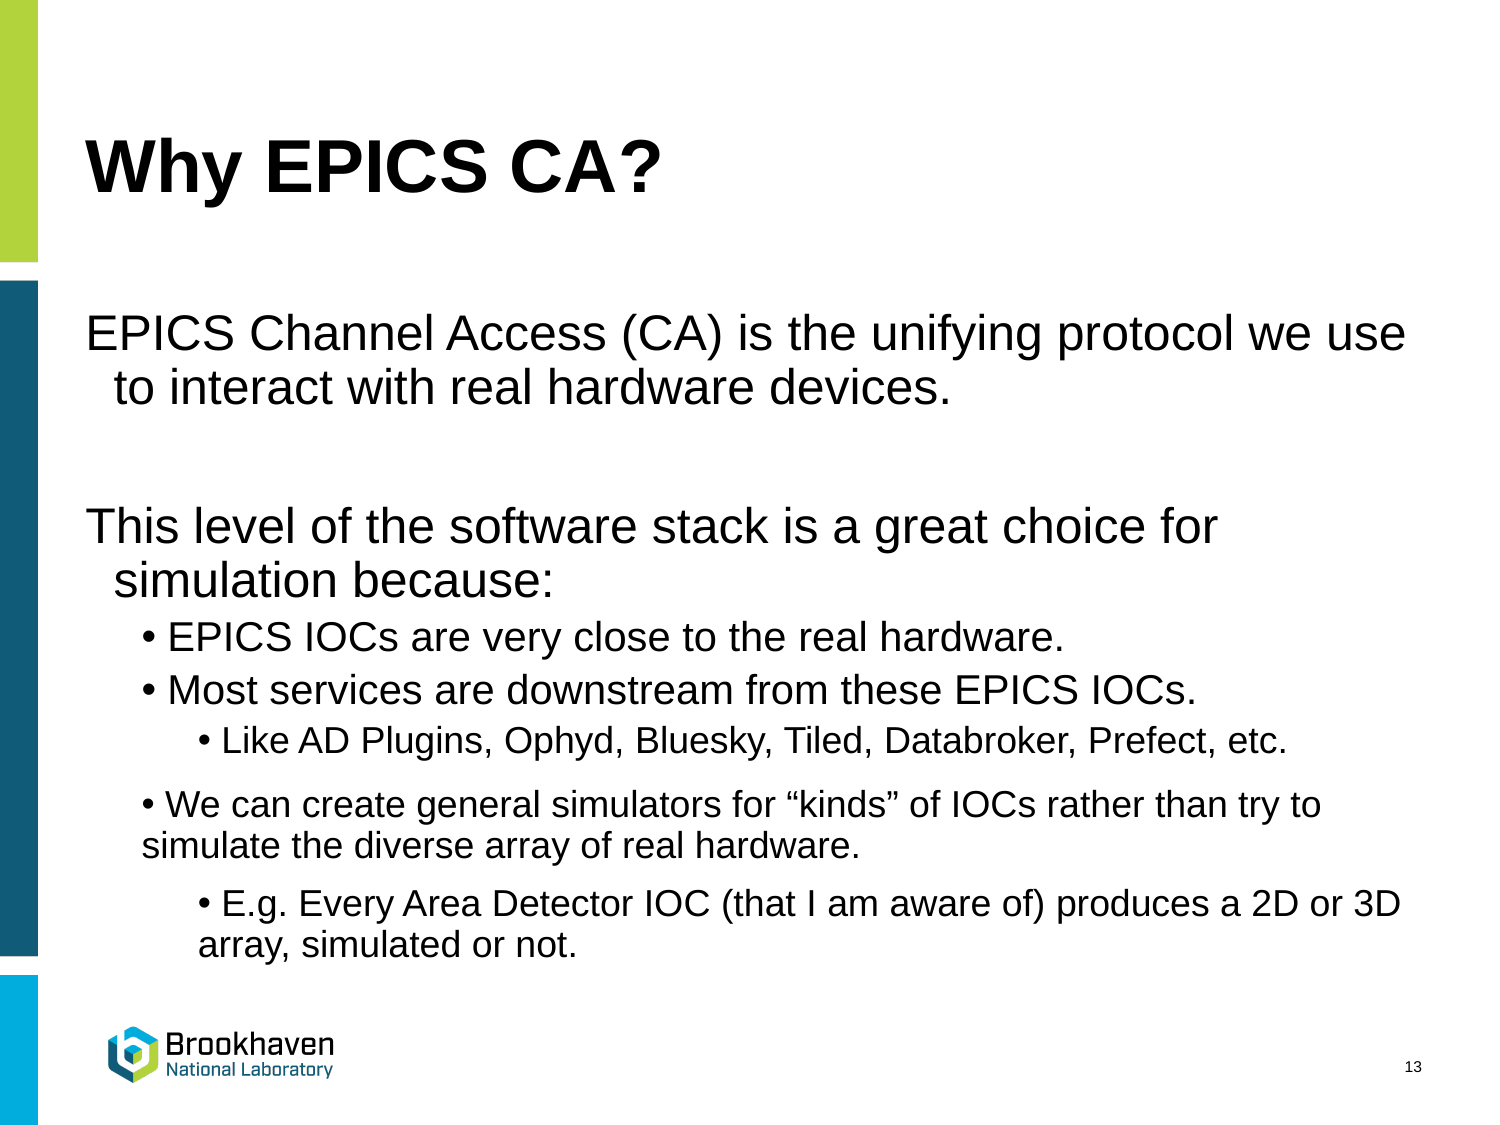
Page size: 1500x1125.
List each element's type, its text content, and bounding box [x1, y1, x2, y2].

slide_number <number> [1376, 1036, 1430, 1097]
list EPICS Channel Access (CA) is the unifying protocol we use to interact with real hardware devices. This level of the software stack is a great choice for simulation because: EPICS IOCs are very close to the real hardware. Most services are downstream from these EPICS IOCs. Like AD Plugins, Ophyd, Bluesky, Tiled, Databroker, Prefect, etc. We can create general simulators for “kinds” of IOCs rather than try to simulate the diverse array of real hardware. E.g. Every Area Detector IOC (that I am aware of) produces a 2D or 3D array, simulated or not. [70, 299, 1430, 990]
title Why EPICS CA? [70, 59, 1430, 278]
picture [0, 0, 1500, 1125]
